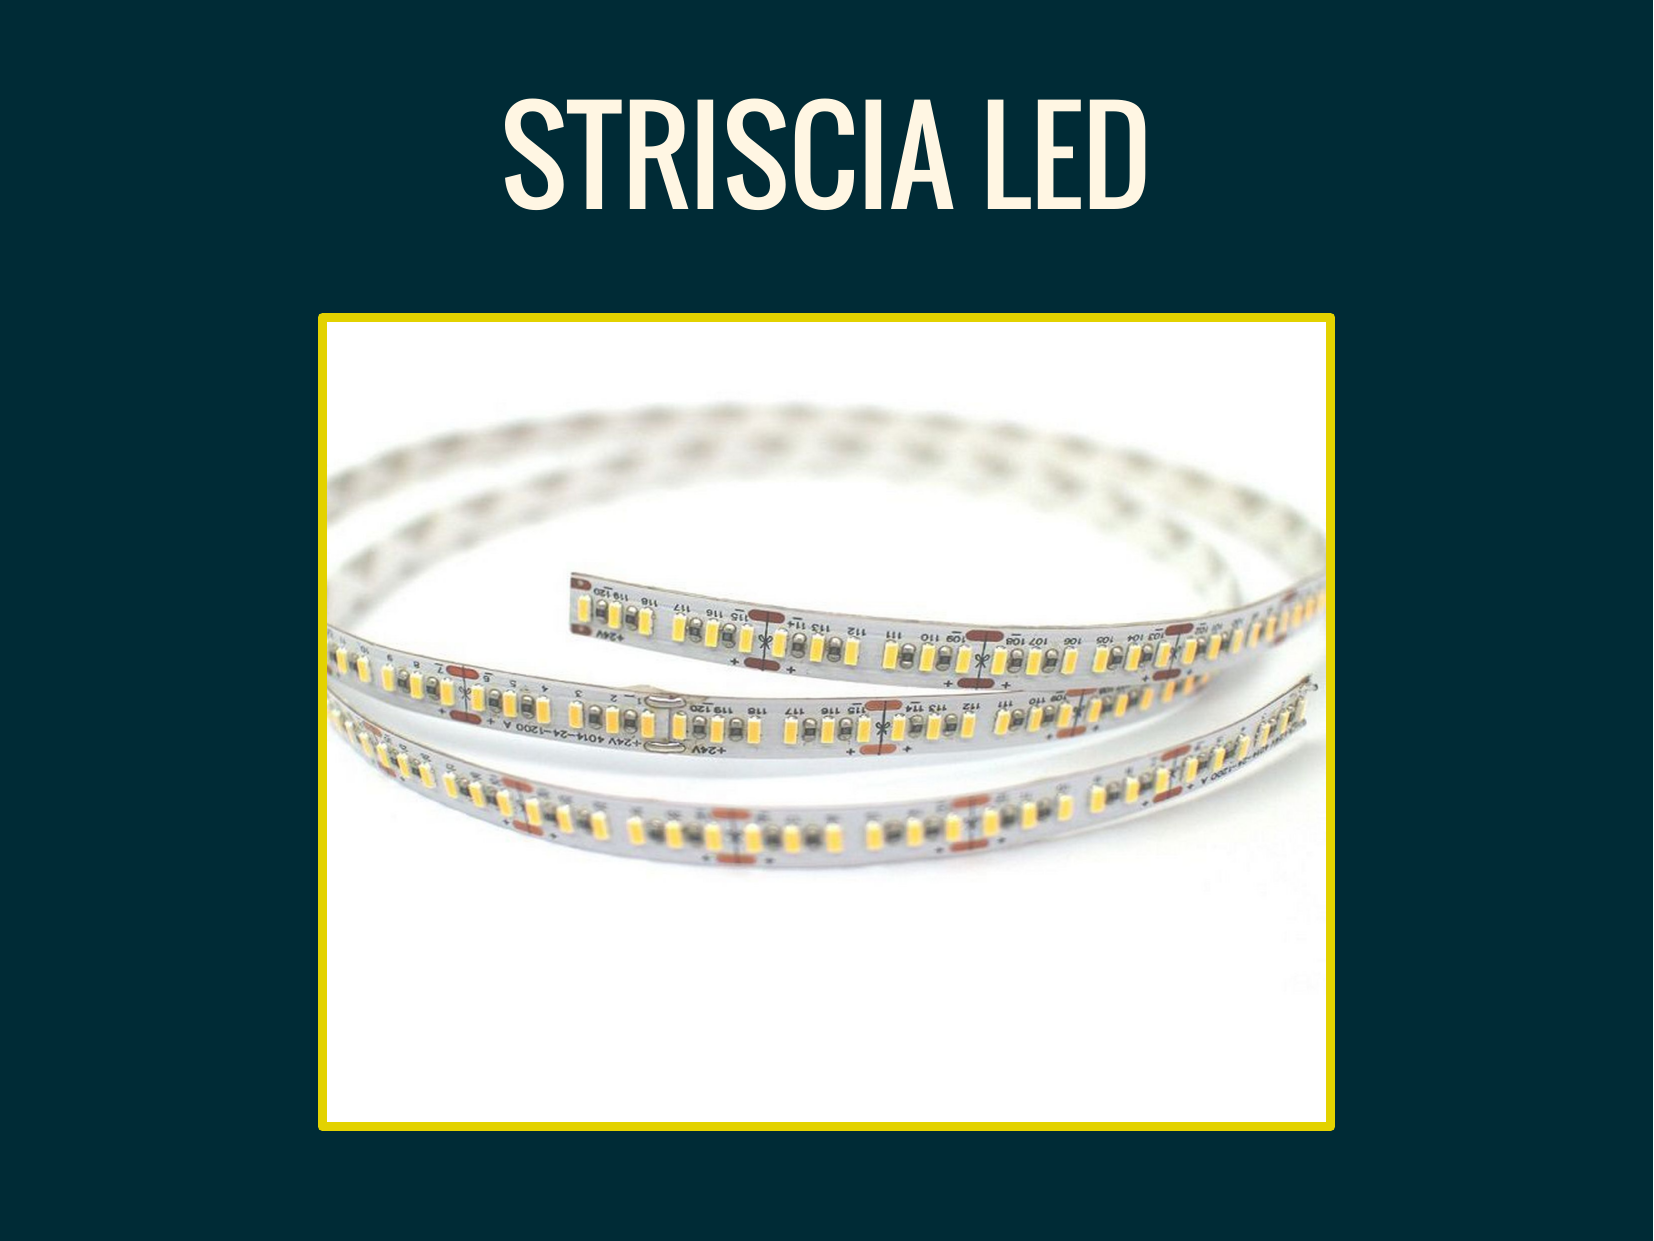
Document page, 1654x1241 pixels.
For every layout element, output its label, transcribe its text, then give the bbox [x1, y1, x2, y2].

title Striscia LED [82, 49, 1571, 257]
picture [326, 322, 1327, 1123]
